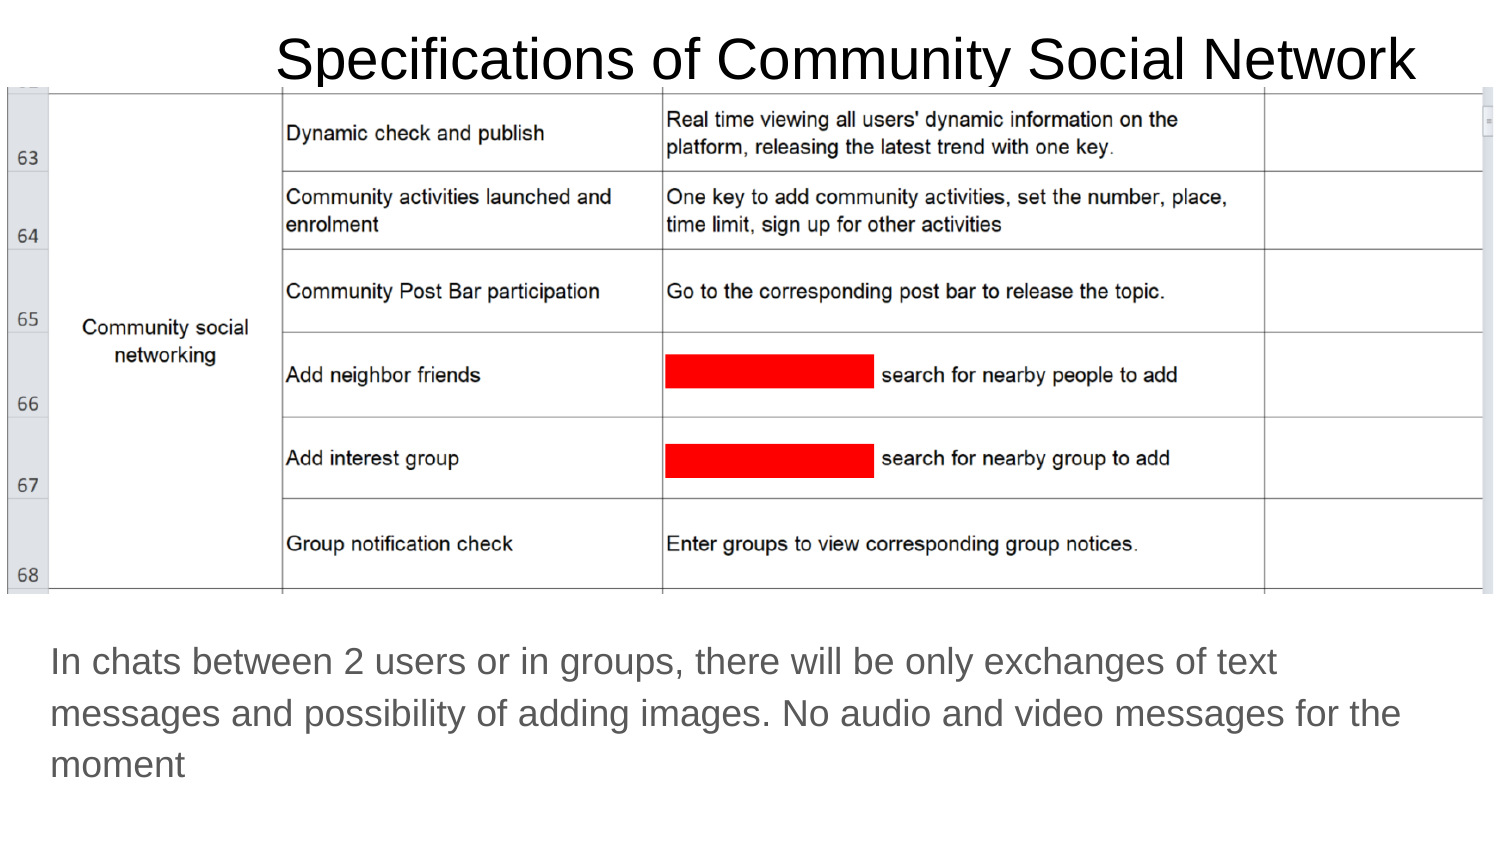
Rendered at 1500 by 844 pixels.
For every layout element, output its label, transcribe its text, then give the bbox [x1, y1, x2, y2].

title Specifications of Community Social Network [51, 6, 1450, 87]
text_box [665, 354, 875, 389]
list In chats between 2 users or in groups, there will be only exchanges of text messages and possibility of adding images. No audio and video messages for the moment [35, 615, 1449, 824]
text_box [665, 443, 875, 478]
picture [7, 87, 1494, 594]
